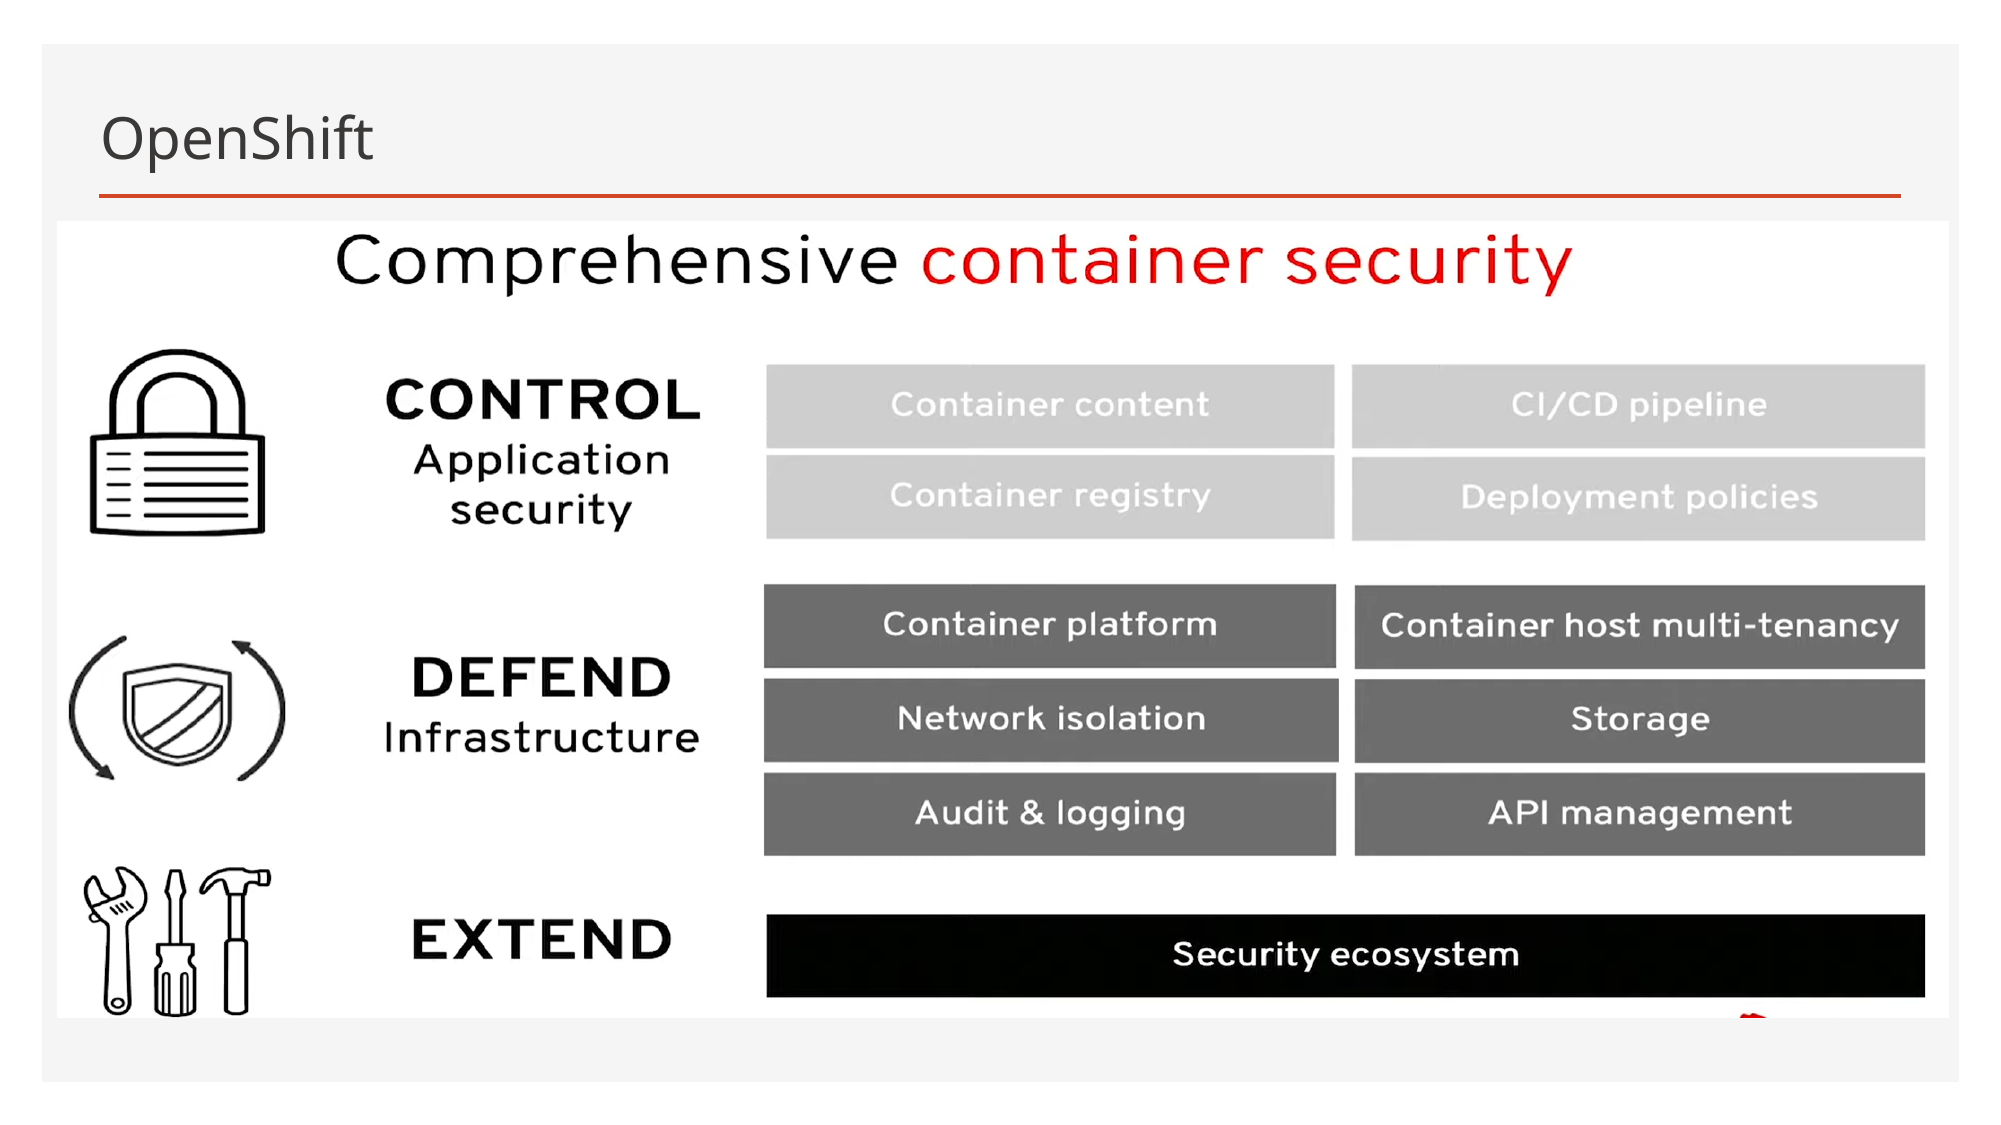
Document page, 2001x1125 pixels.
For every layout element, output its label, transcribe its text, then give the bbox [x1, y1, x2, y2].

title OpenShift [85, 73, 1849, 179]
picture [57, 221, 1949, 1018]
